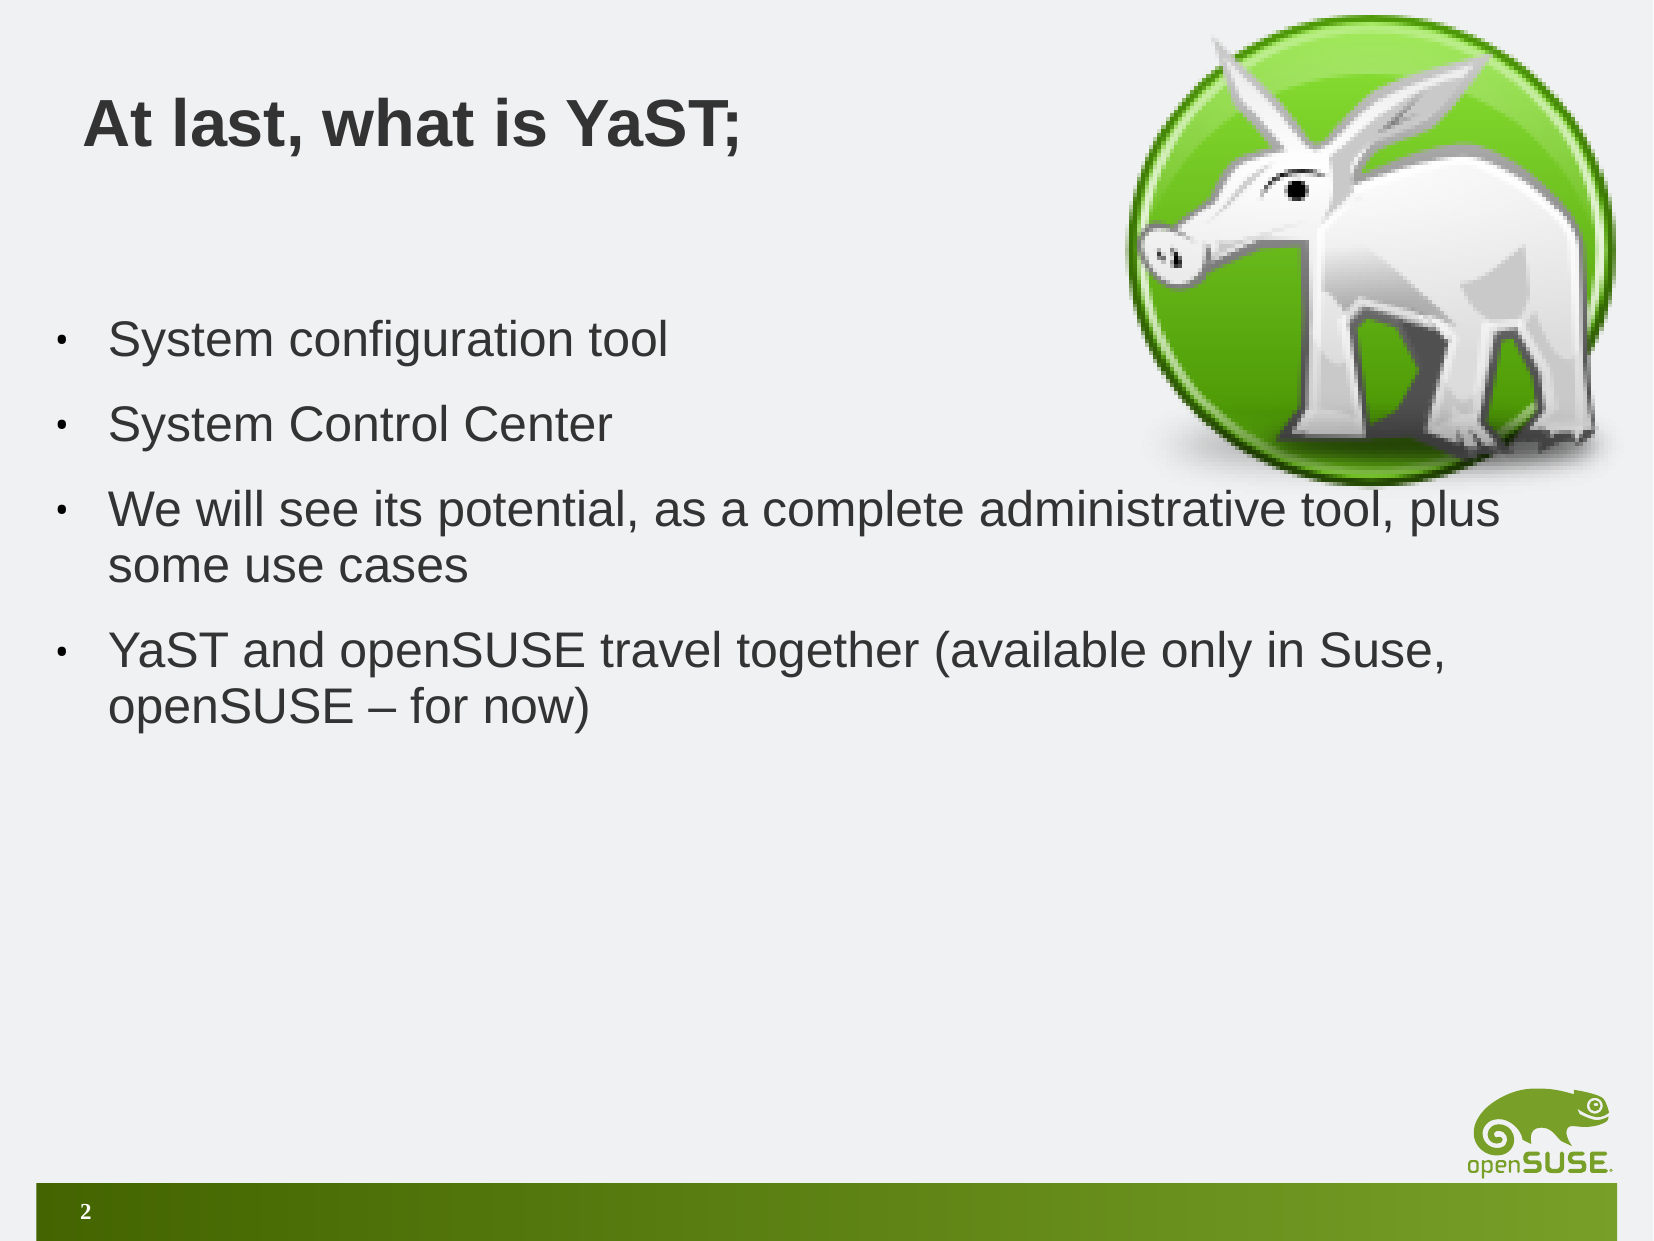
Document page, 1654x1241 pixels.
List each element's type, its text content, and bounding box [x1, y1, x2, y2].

picture [0, 0, 1654, 1241]
title At last, what is YaST; [82, 49, 1571, 198]
list System configuration tool System Control Center We will see its potential, as a complete administrative tool, plus some use cases YaST and openSUSE travel together (available only in Suse, openSUSE – for now) [37, 311, 1526, 1130]
